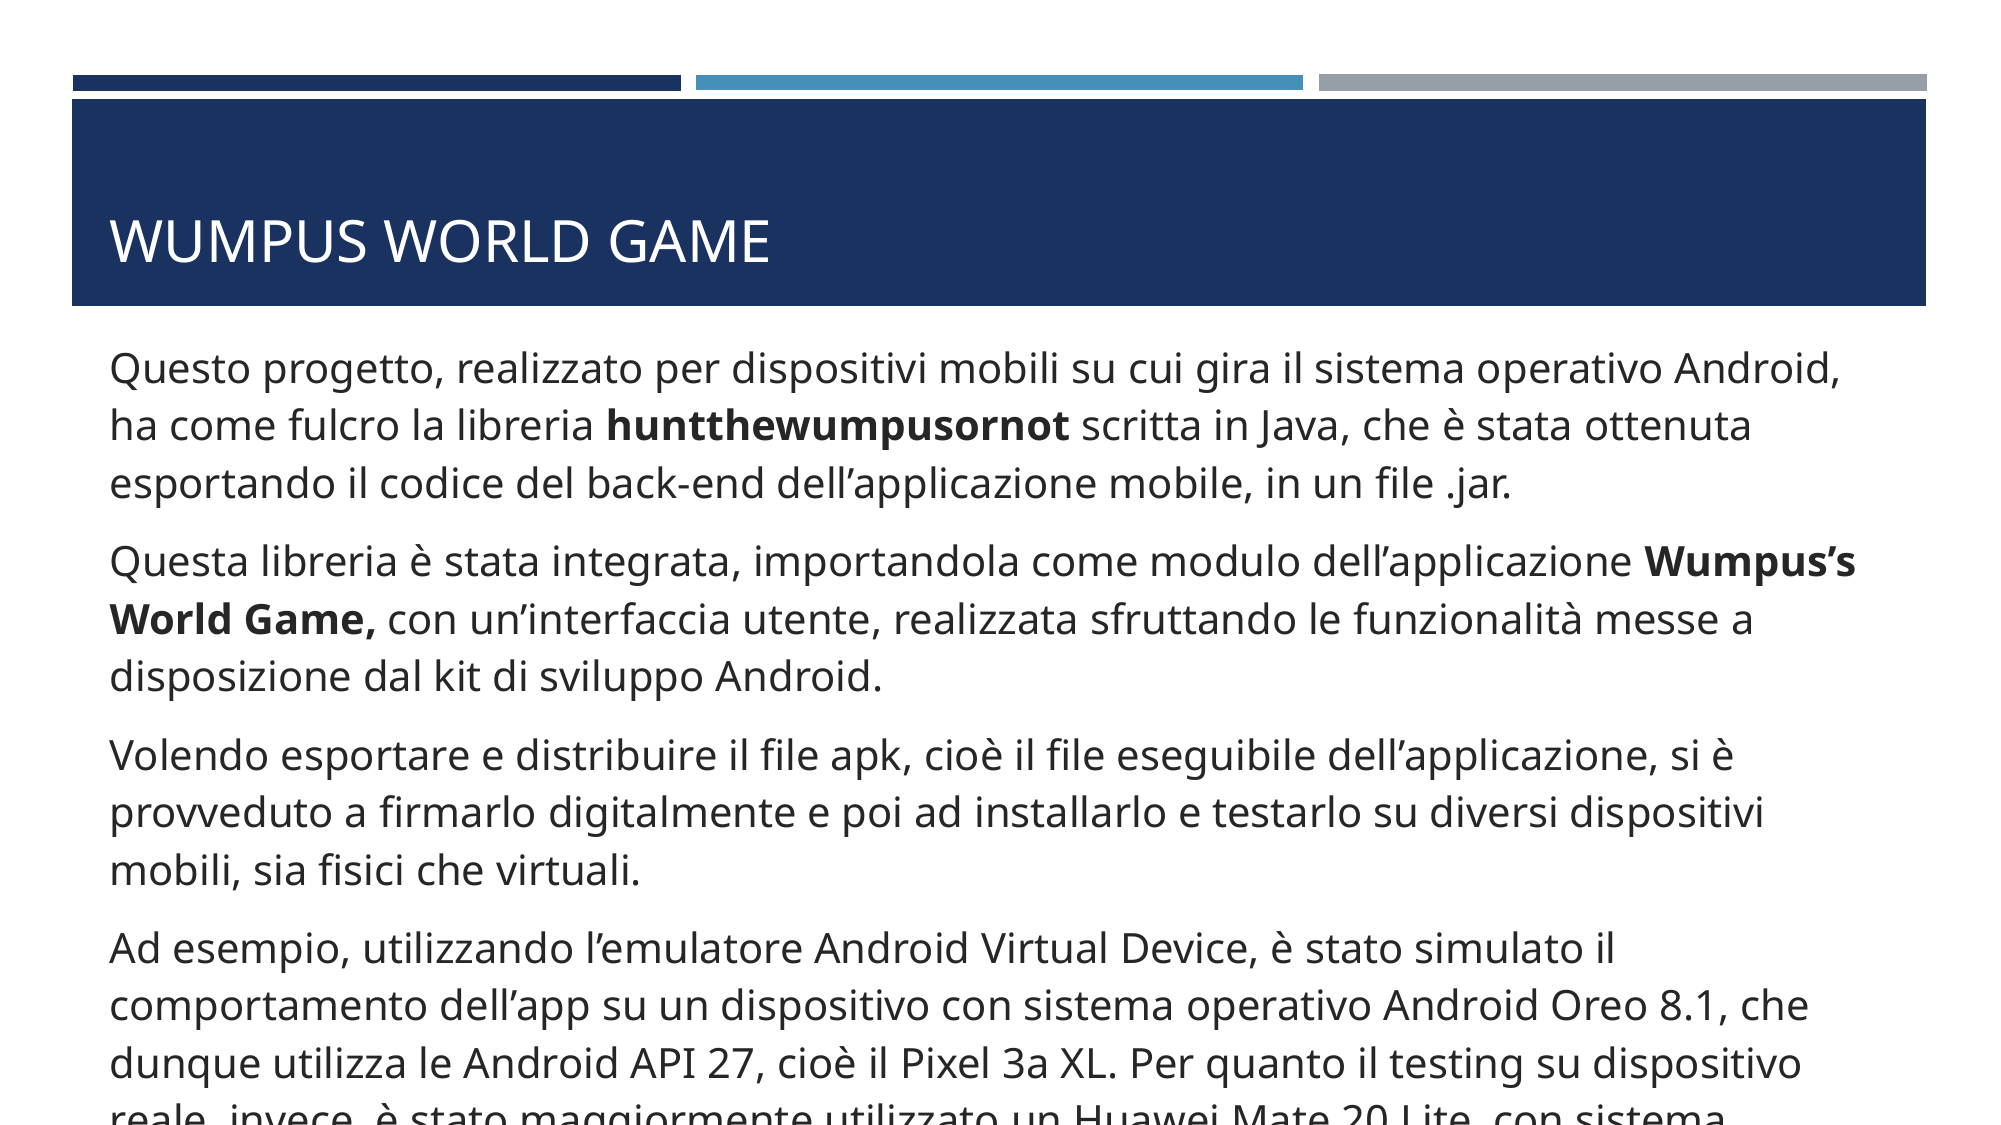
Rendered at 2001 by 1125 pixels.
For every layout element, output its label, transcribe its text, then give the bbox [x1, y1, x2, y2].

title Wumpus world game [94, 119, 1904, 282]
text_box Questo progetto, realizzato per dispositivi mobili su cui gira il sistema operativo Android, ha come fulcro la libreria huntthewumpusornot scritta in Java, che è stata ottenuta esportando il codice del back-end dell’applicazione mobile, in un file .jar. Questa libreria è stata integrata, importandola come modulo dell’applicazione Wumpus’s World Game, con un’interfaccia utente, realizzata sfruttando le funzionalità messe a disposizione dal kit di sviluppo Android. Volendo esportare e distribuire il file apk, cioè il file eseguibile dell’applicazione, si è provveduto a firmarlo digitalmente e poi ad installarlo e testarlo su diversi dispositivi mobili, sia fisici che virtuali. Ad esempio, utilizzando l’emulatore Android Virtual Device, è stato simulato il comportamento dell’app su un dispositivo con sistema operativo Android Oreo 8.1, che dunque utilizza le Android API 27, cioè il Pixel 3a XL. Per quanto il testing su dispositivo reale, invece, è stato maggiormente utilizzato un Huawei Mate 20 Lite, con sistema operativo Android 10 e dallo schermo di sei pollici. [94, 326, 1904, 1097]
